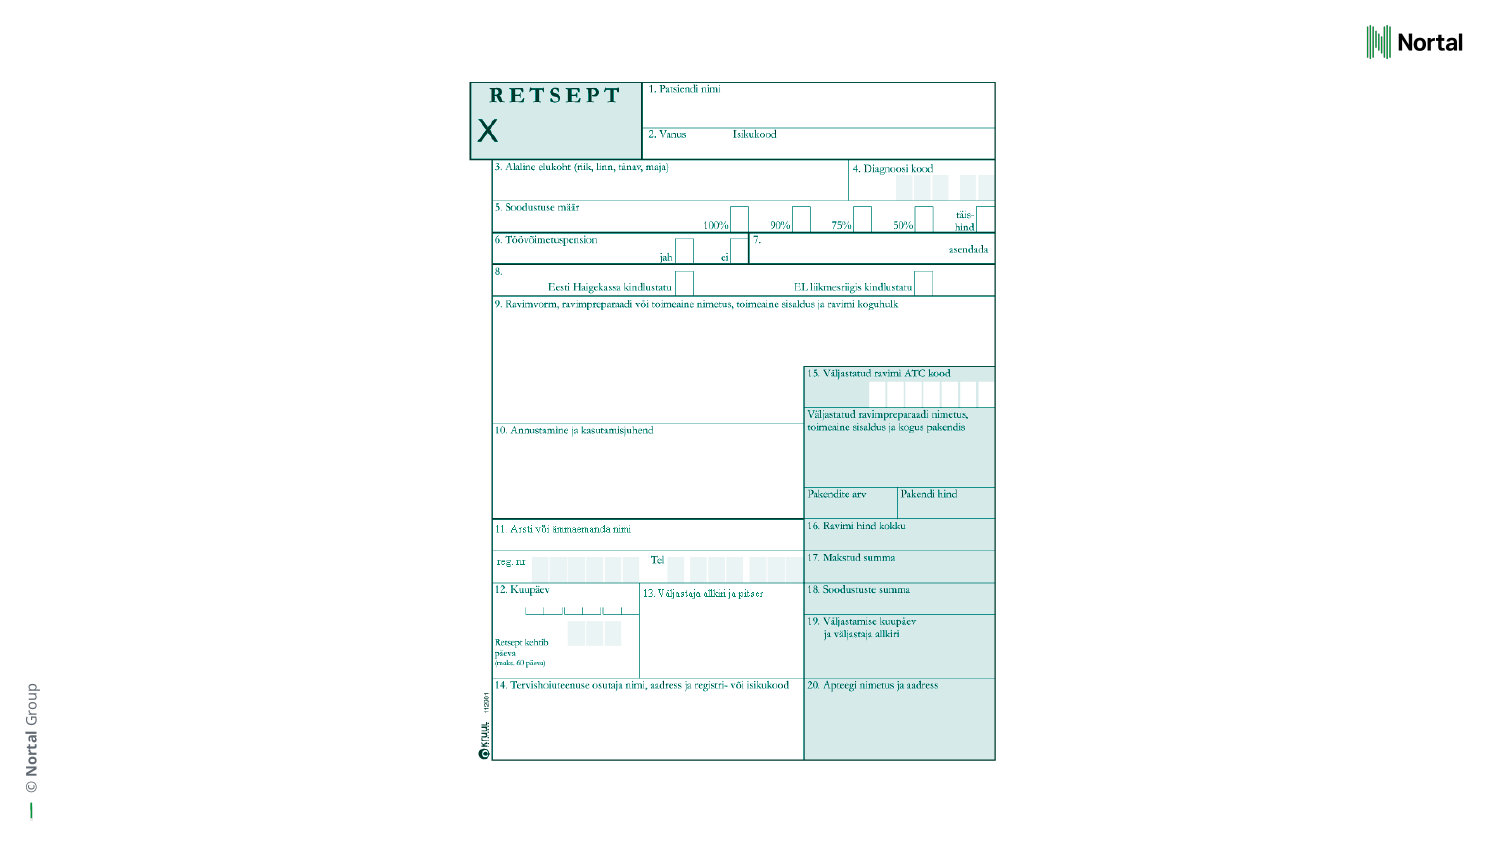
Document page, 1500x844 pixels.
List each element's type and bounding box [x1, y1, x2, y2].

picture [435, 59, 1013, 779]
